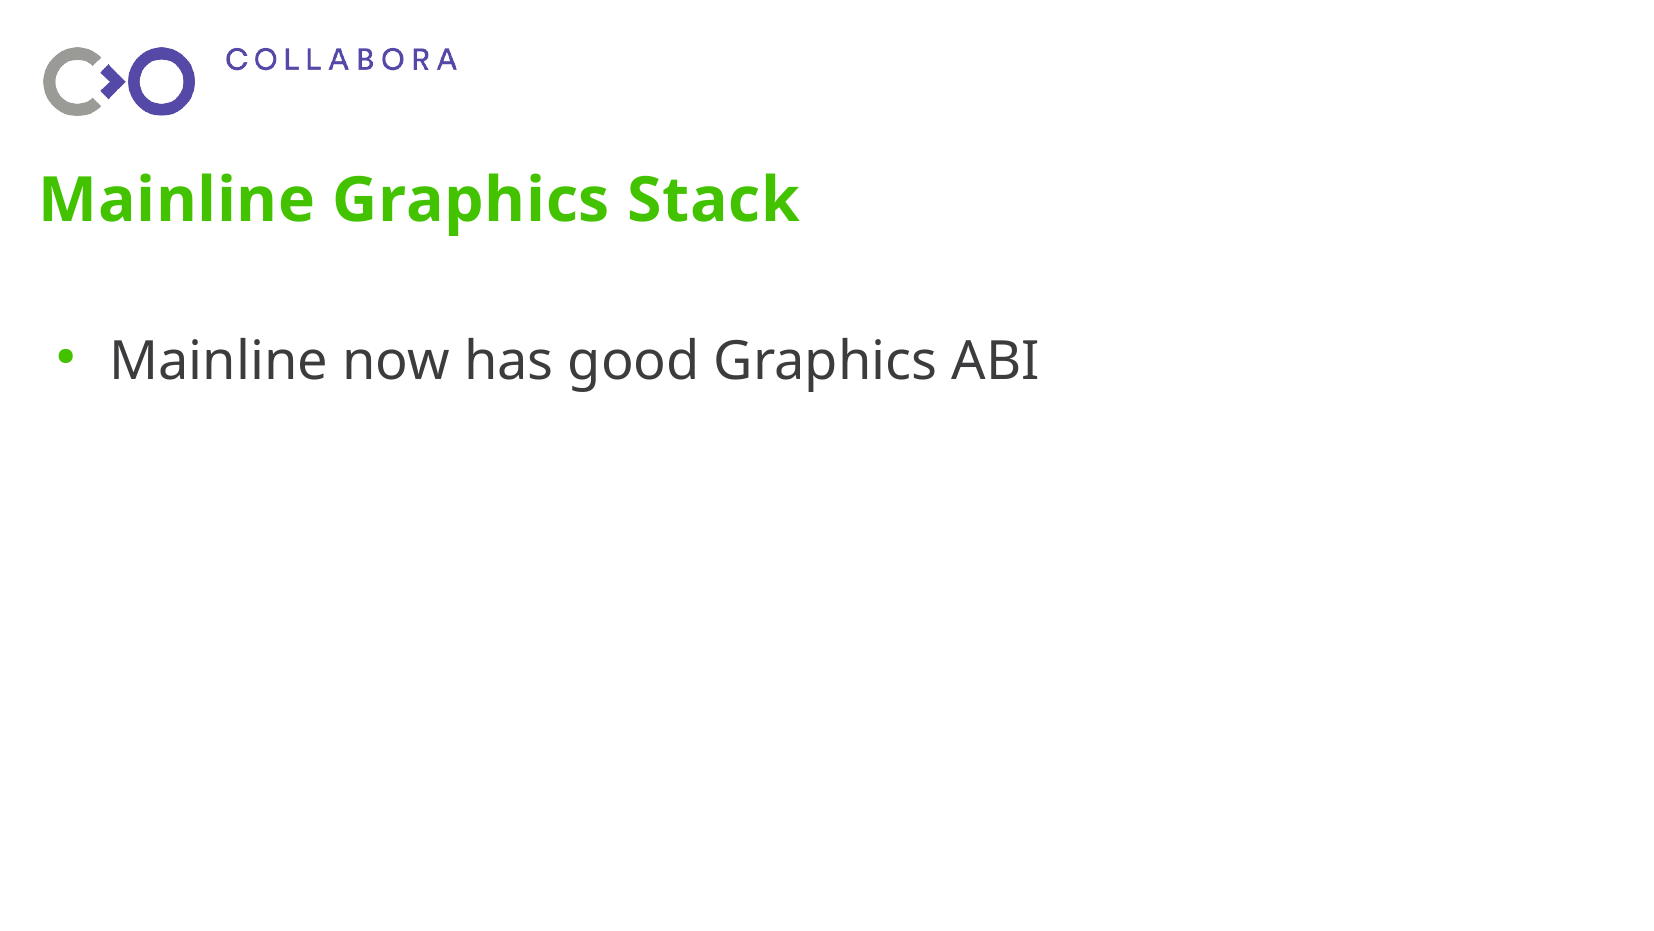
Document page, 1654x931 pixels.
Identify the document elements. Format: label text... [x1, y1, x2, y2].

list Mainline now has good Graphics ABI [38, 325, 1614, 581]
title Mainline Graphics Stack [38, 159, 1614, 216]
picture [43, 47, 457, 116]
